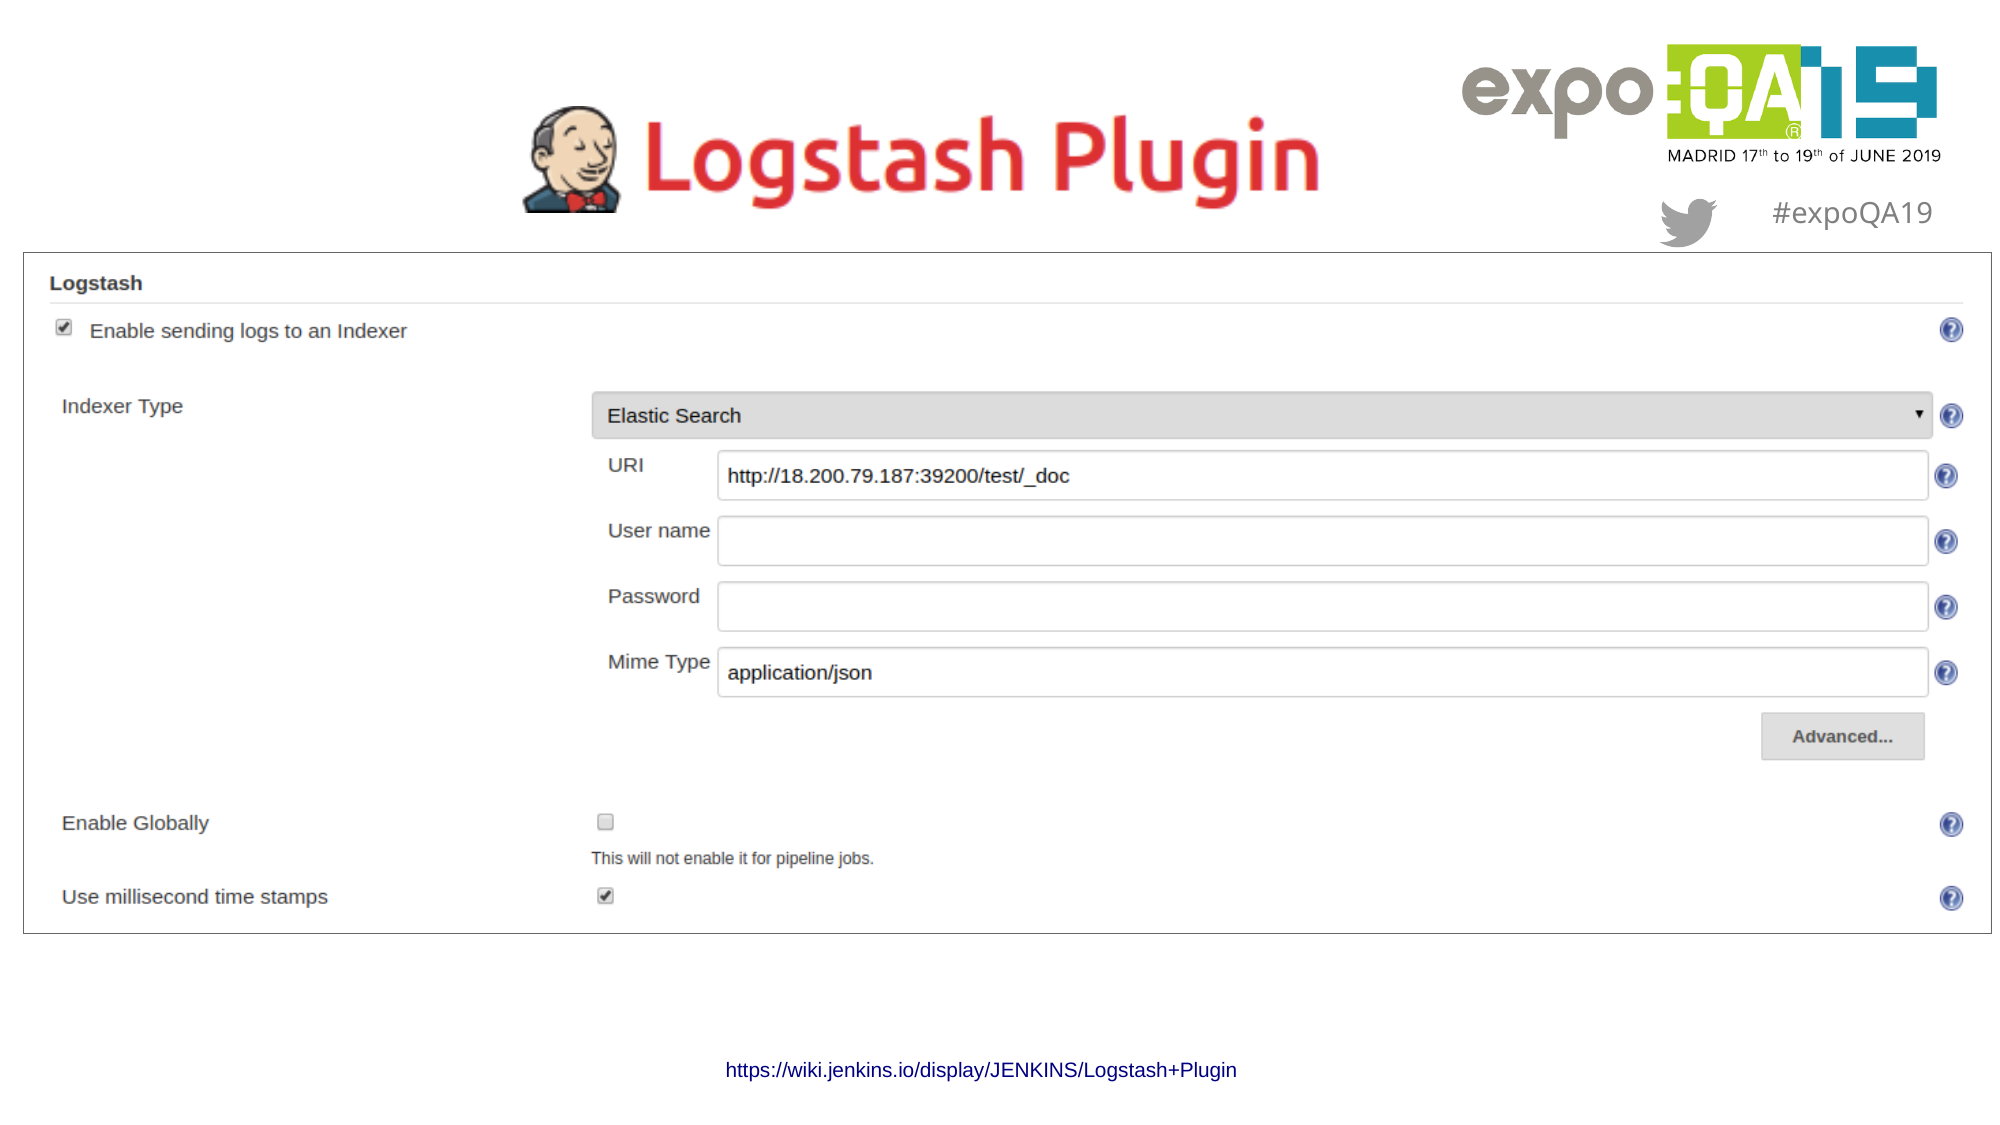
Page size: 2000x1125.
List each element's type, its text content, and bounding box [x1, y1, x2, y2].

text_box https://wiki.jenkins.io/display/JENKINS/Logstash+Plugin [710, 1051, 1252, 1090]
picture [519, 82, 1366, 232]
picture [1429, 37, 1948, 165]
picture [23, 193, 1992, 934]
